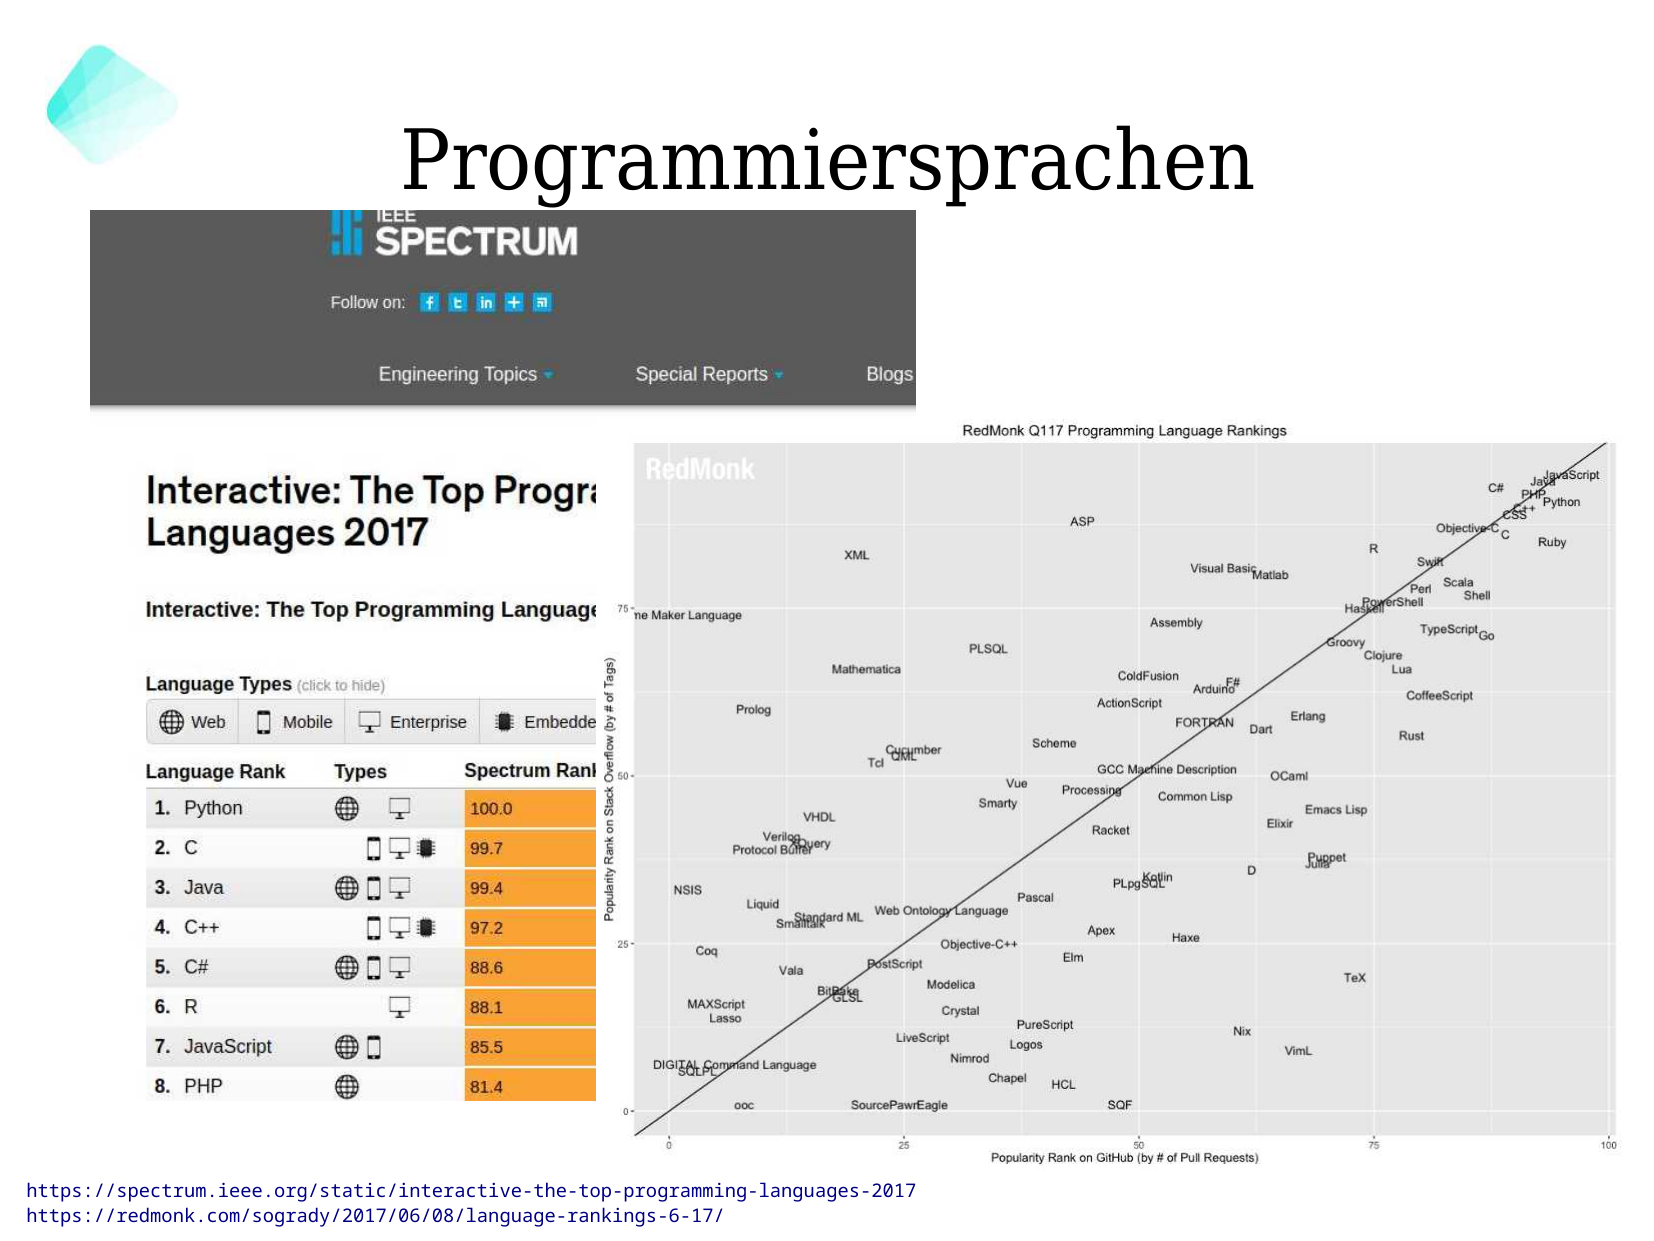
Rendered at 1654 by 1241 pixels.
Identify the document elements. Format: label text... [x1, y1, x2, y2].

text_box https://spectrum.ieee.org/static/interactive-the-top-programming-languages-2017 https://redmonk.com/sogrady/2017/06/08/language-rankings-6-17/ [11, 1170, 931, 1228]
picture [90, 210, 1622, 1171]
picture [45, 44, 181, 167]
text_box Programmiersprachen [385, 105, 1276, 314]
